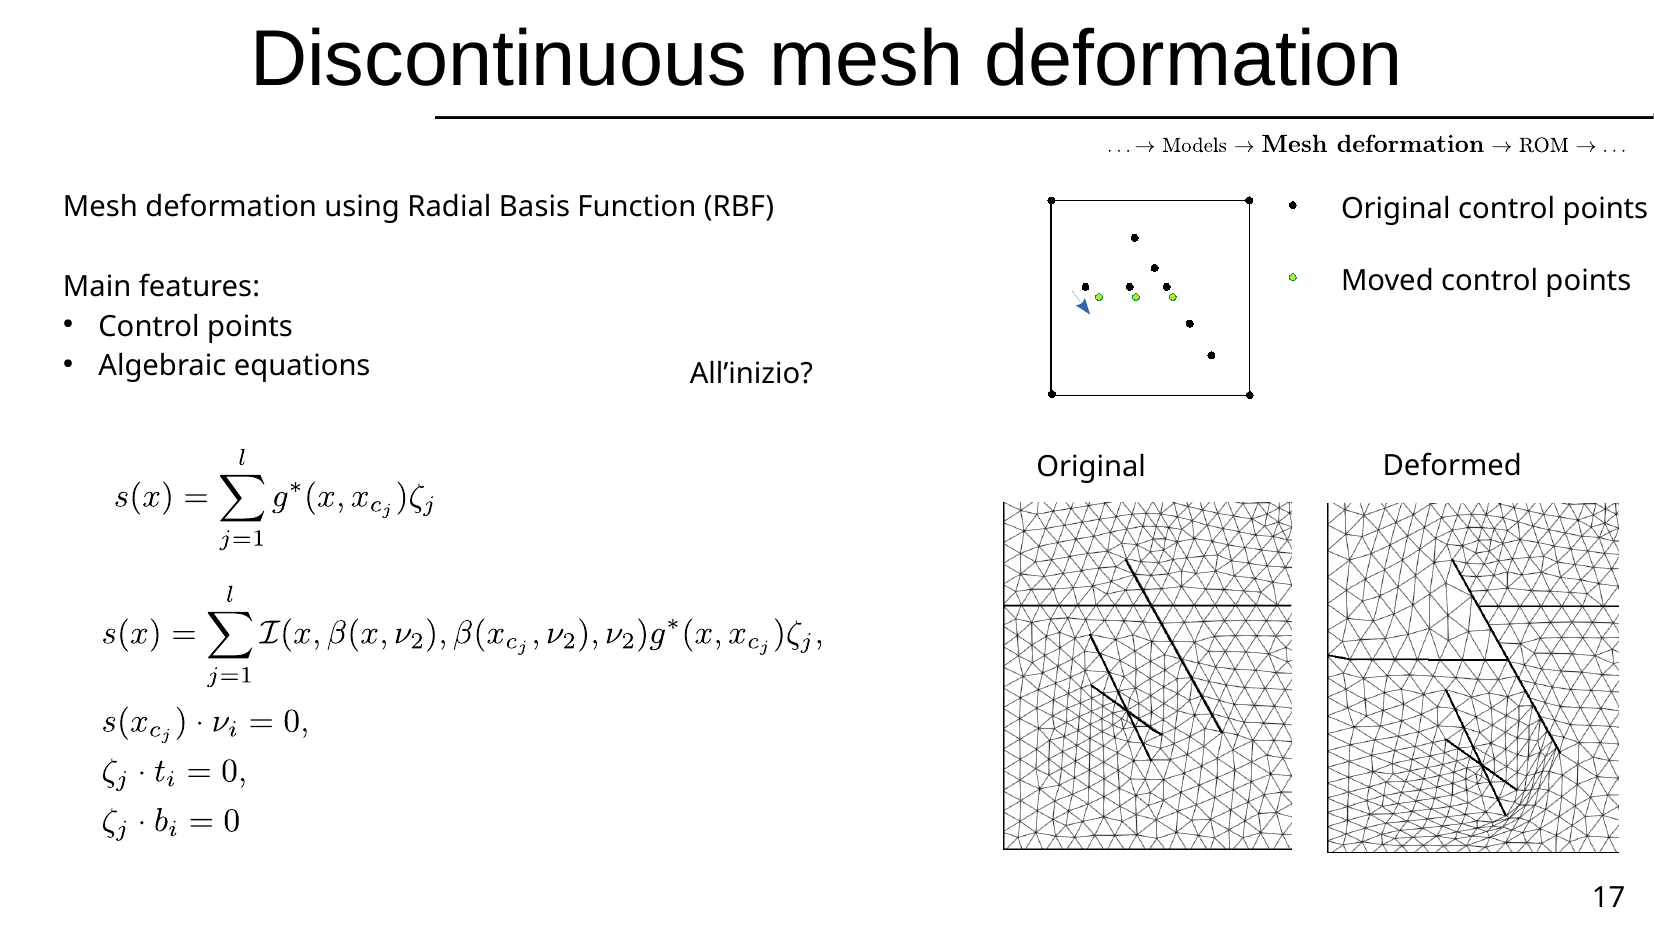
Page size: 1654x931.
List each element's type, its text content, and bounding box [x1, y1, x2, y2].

text_box [1169, 293, 1177, 301]
picture [1107, 133, 1626, 154]
text_box [1082, 283, 1089, 291]
picture [1327, 503, 1619, 853]
text_box [1126, 283, 1134, 291]
text_box [1163, 283, 1171, 291]
text_box Original control points [1326, 179, 1654, 233]
title Discontinuous mesh deformation [0, 0, 1654, 117]
text_box [1048, 390, 1056, 398]
text_box [1151, 264, 1159, 272]
text_box [1131, 234, 1139, 242]
picture [102, 585, 822, 841]
text_box [1289, 273, 1297, 281]
text_box [1186, 320, 1194, 328]
text_box [1207, 351, 1215, 359]
text_box [1047, 197, 1055, 205]
text_box Original [1021, 437, 1293, 496]
text_box All’inizio? [675, 345, 886, 436]
picture [115, 448, 434, 551]
picture [1003, 502, 1292, 850]
text_box Moved control points [1326, 251, 1654, 305]
text_box [1095, 293, 1103, 301]
text_box [1245, 196, 1253, 204]
text_box [1132, 293, 1140, 301]
text_box [1289, 201, 1297, 209]
text_box [1246, 391, 1254, 399]
text_box Mesh deformation using Radial Basis Function (RBF) Main features: Control points Algebraic equations [48, 178, 837, 385]
text_box Deformed [1367, 436, 1571, 491]
